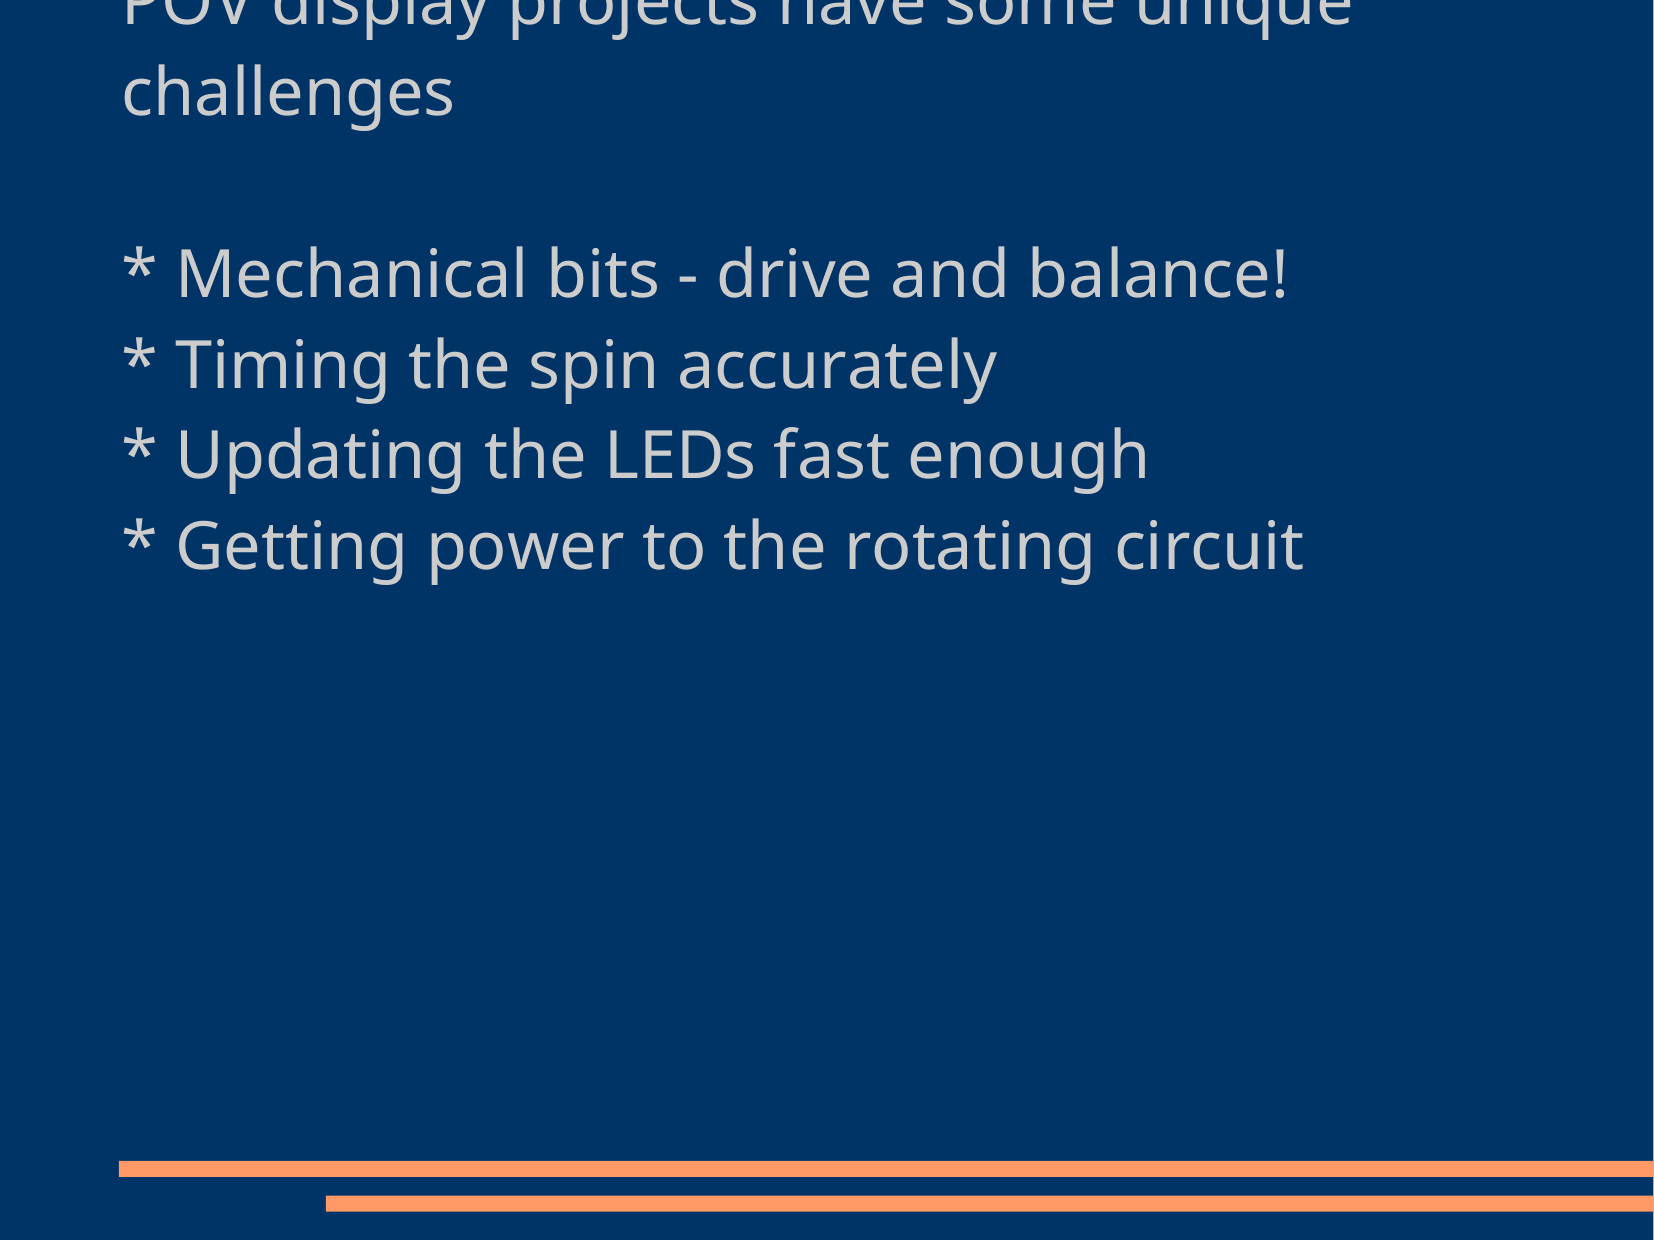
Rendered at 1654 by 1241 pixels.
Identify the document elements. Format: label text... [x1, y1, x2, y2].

subtitle POV display projects have some unique challenges * Mechanical bits - drive and balance! * Timing the spin accurately * Updating the LEDs fast enough * Getting power to the rotating circuit [121, 46, 1534, 1132]
